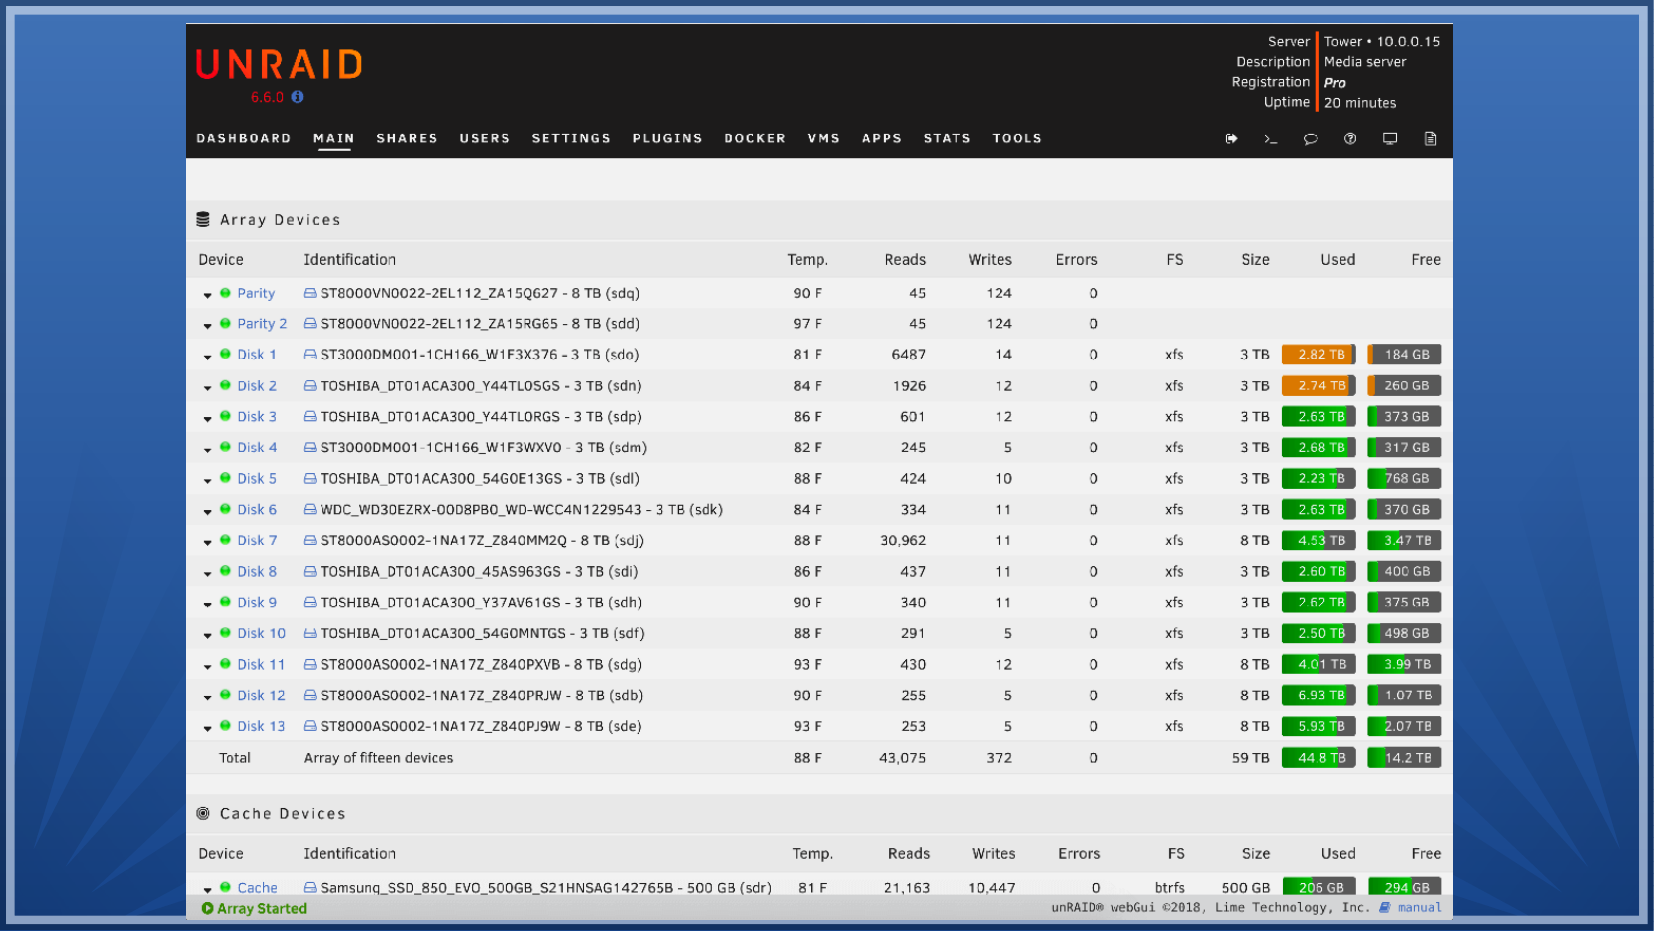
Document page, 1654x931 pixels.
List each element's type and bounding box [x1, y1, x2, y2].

picture [186, 23, 1453, 920]
